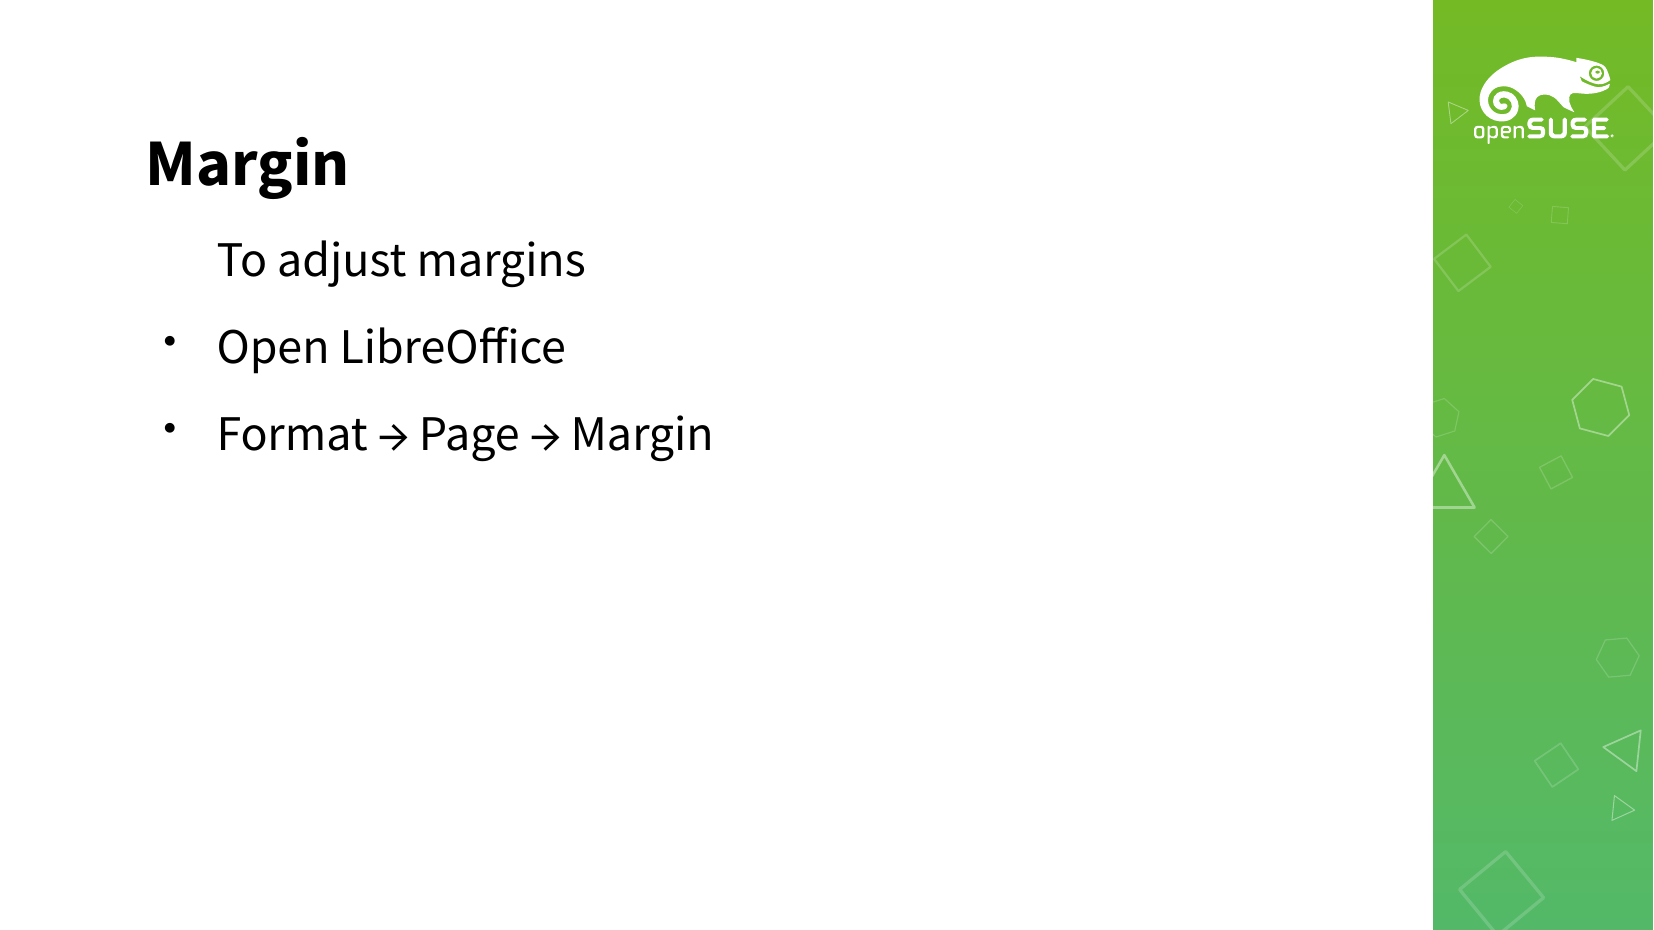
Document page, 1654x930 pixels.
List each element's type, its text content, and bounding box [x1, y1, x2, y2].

list Margin To adjust margins Open LibreOffice Format → Page → Margin [75, 119, 1328, 660]
